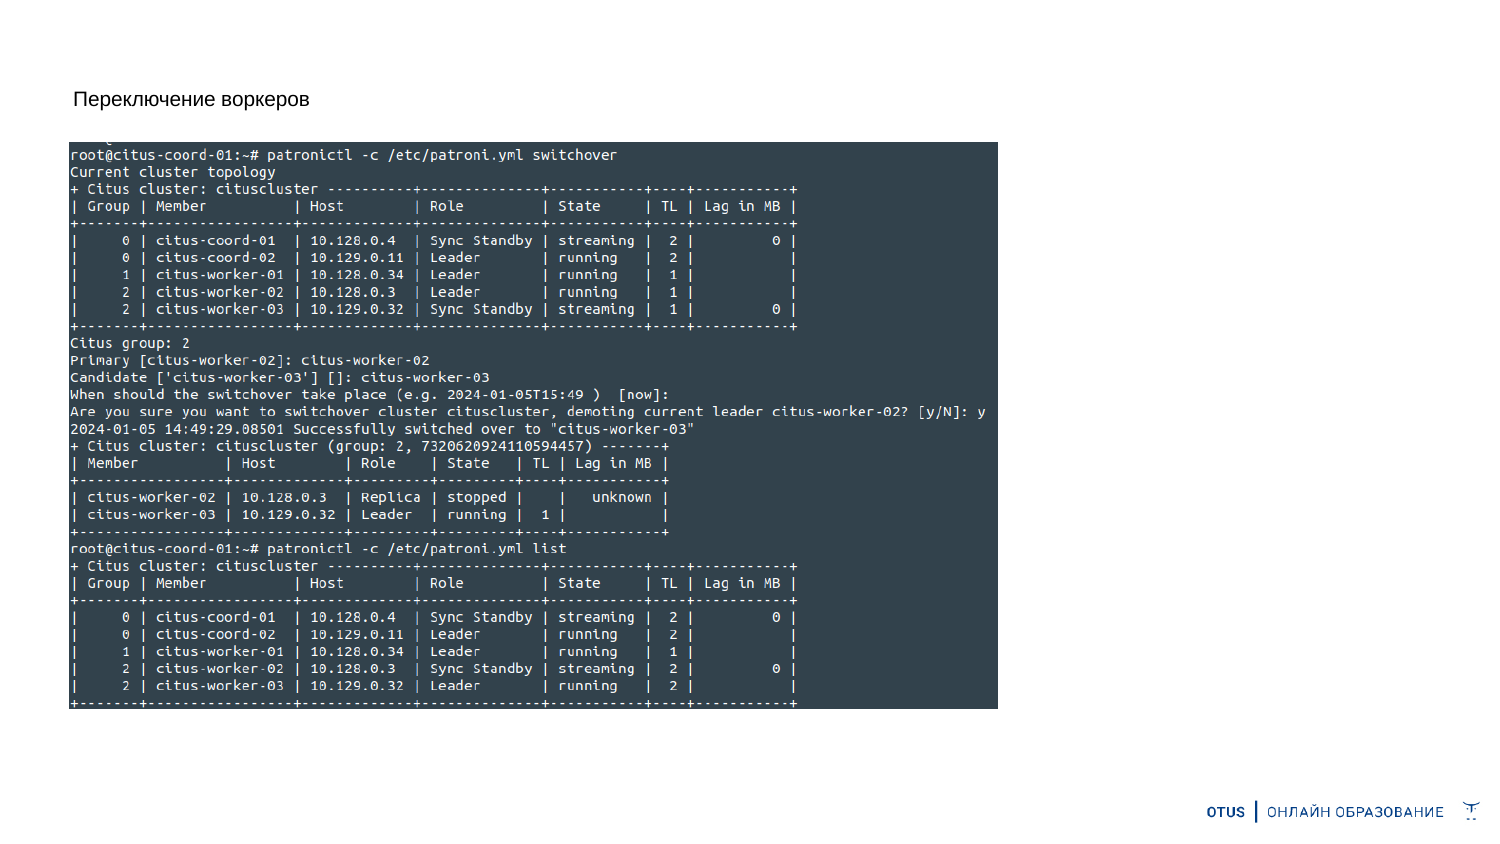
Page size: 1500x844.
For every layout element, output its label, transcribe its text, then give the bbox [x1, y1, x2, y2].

picture [0, 0, 1500, 844]
text_box Переключение воркеров [58, 80, 325, 119]
